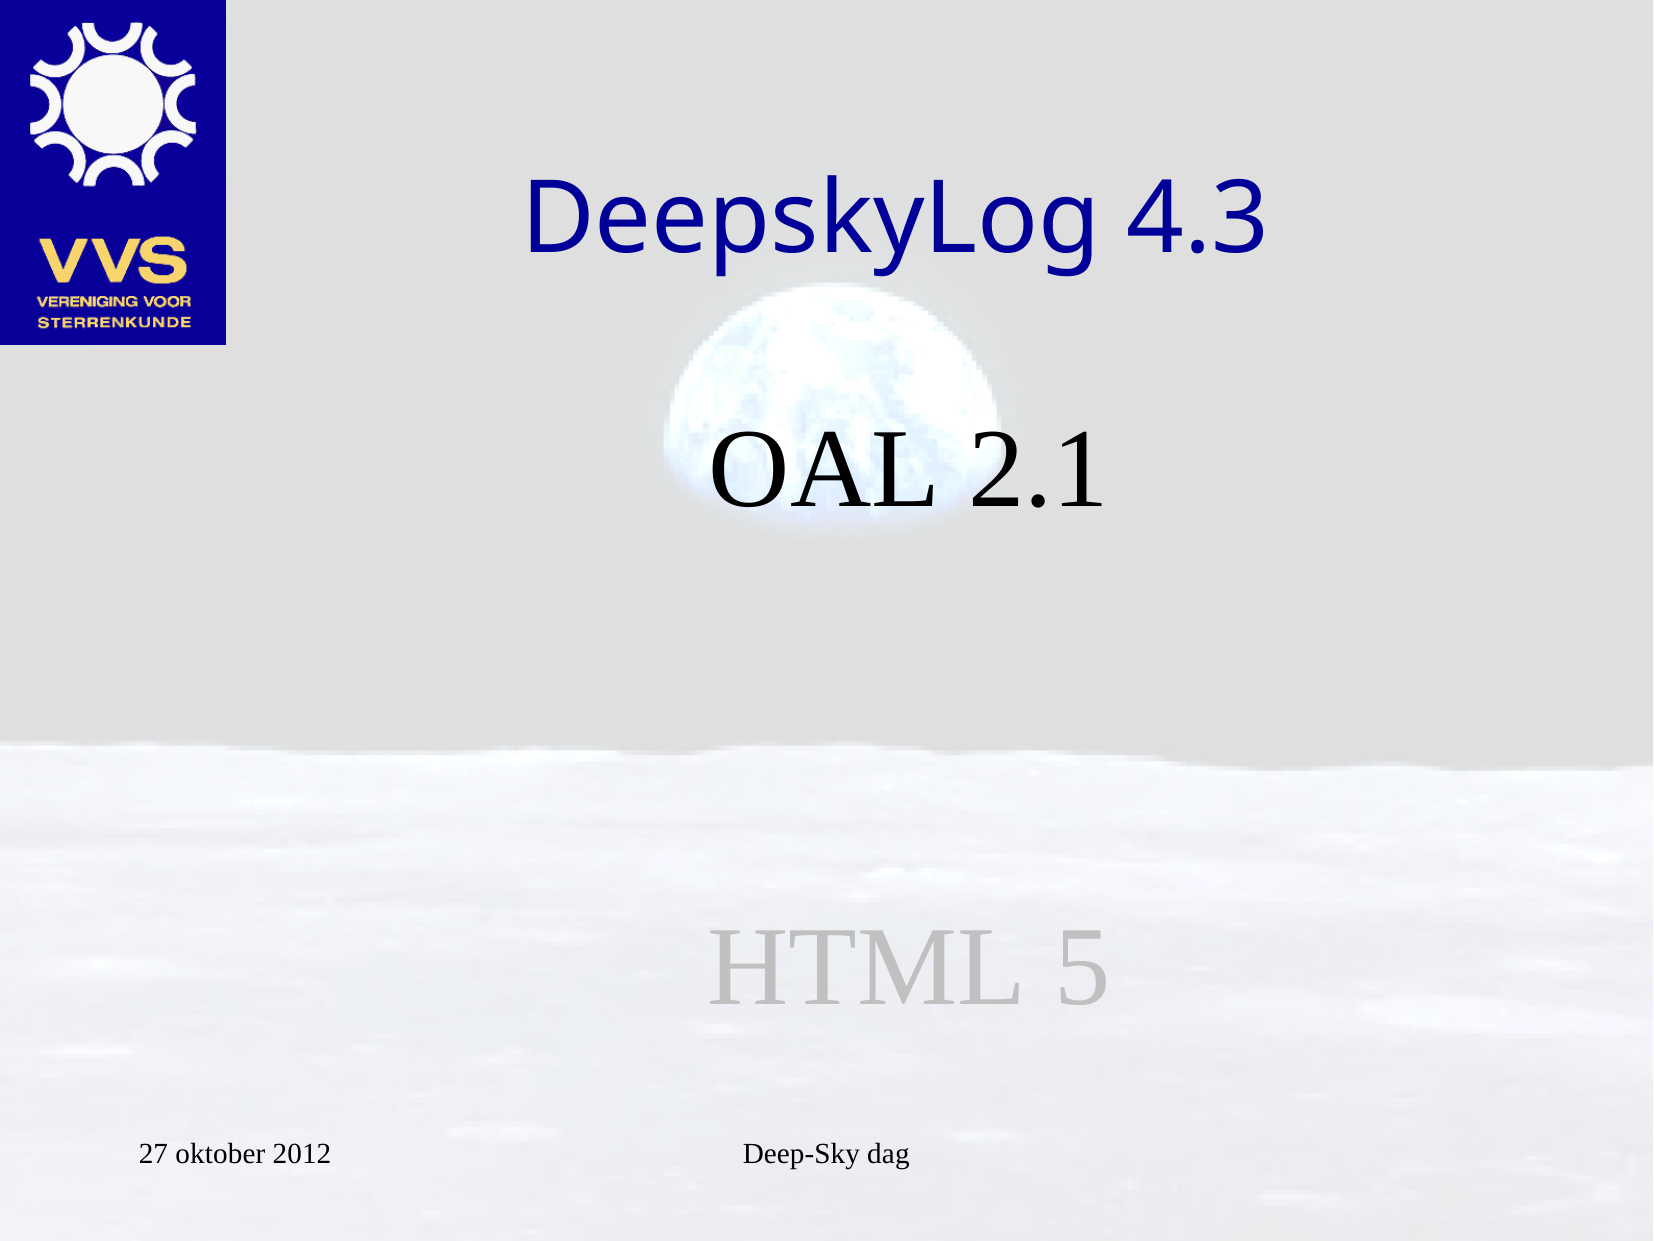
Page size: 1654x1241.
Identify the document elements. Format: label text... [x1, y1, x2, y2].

title DeepskyLog 4.3 [261, 83, 1529, 344]
text_box OAL 2.1 HTML 5 [0, 398, 1653, 1102]
picture [0, 0, 226, 345]
